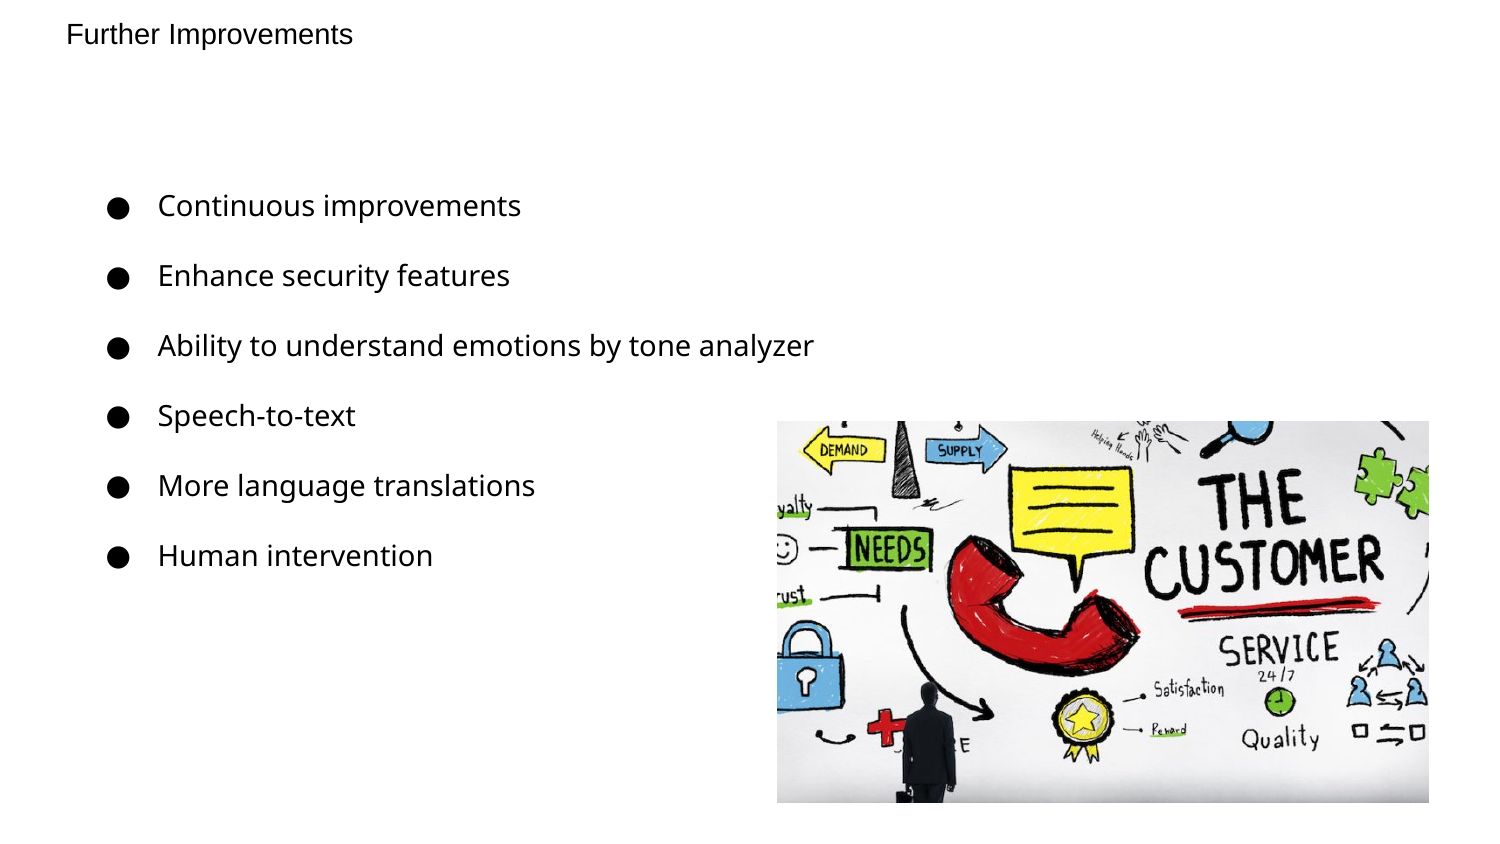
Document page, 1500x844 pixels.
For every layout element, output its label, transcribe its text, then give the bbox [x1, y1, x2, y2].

text_box Continuous improvements Enhance security features Ability to understand emotions by tone analyzer Speech-to-text More language translations Human intervention [67, 172, 1448, 588]
title Further Improvements [51, 0, 1449, 105]
picture [777, 421, 1429, 803]
